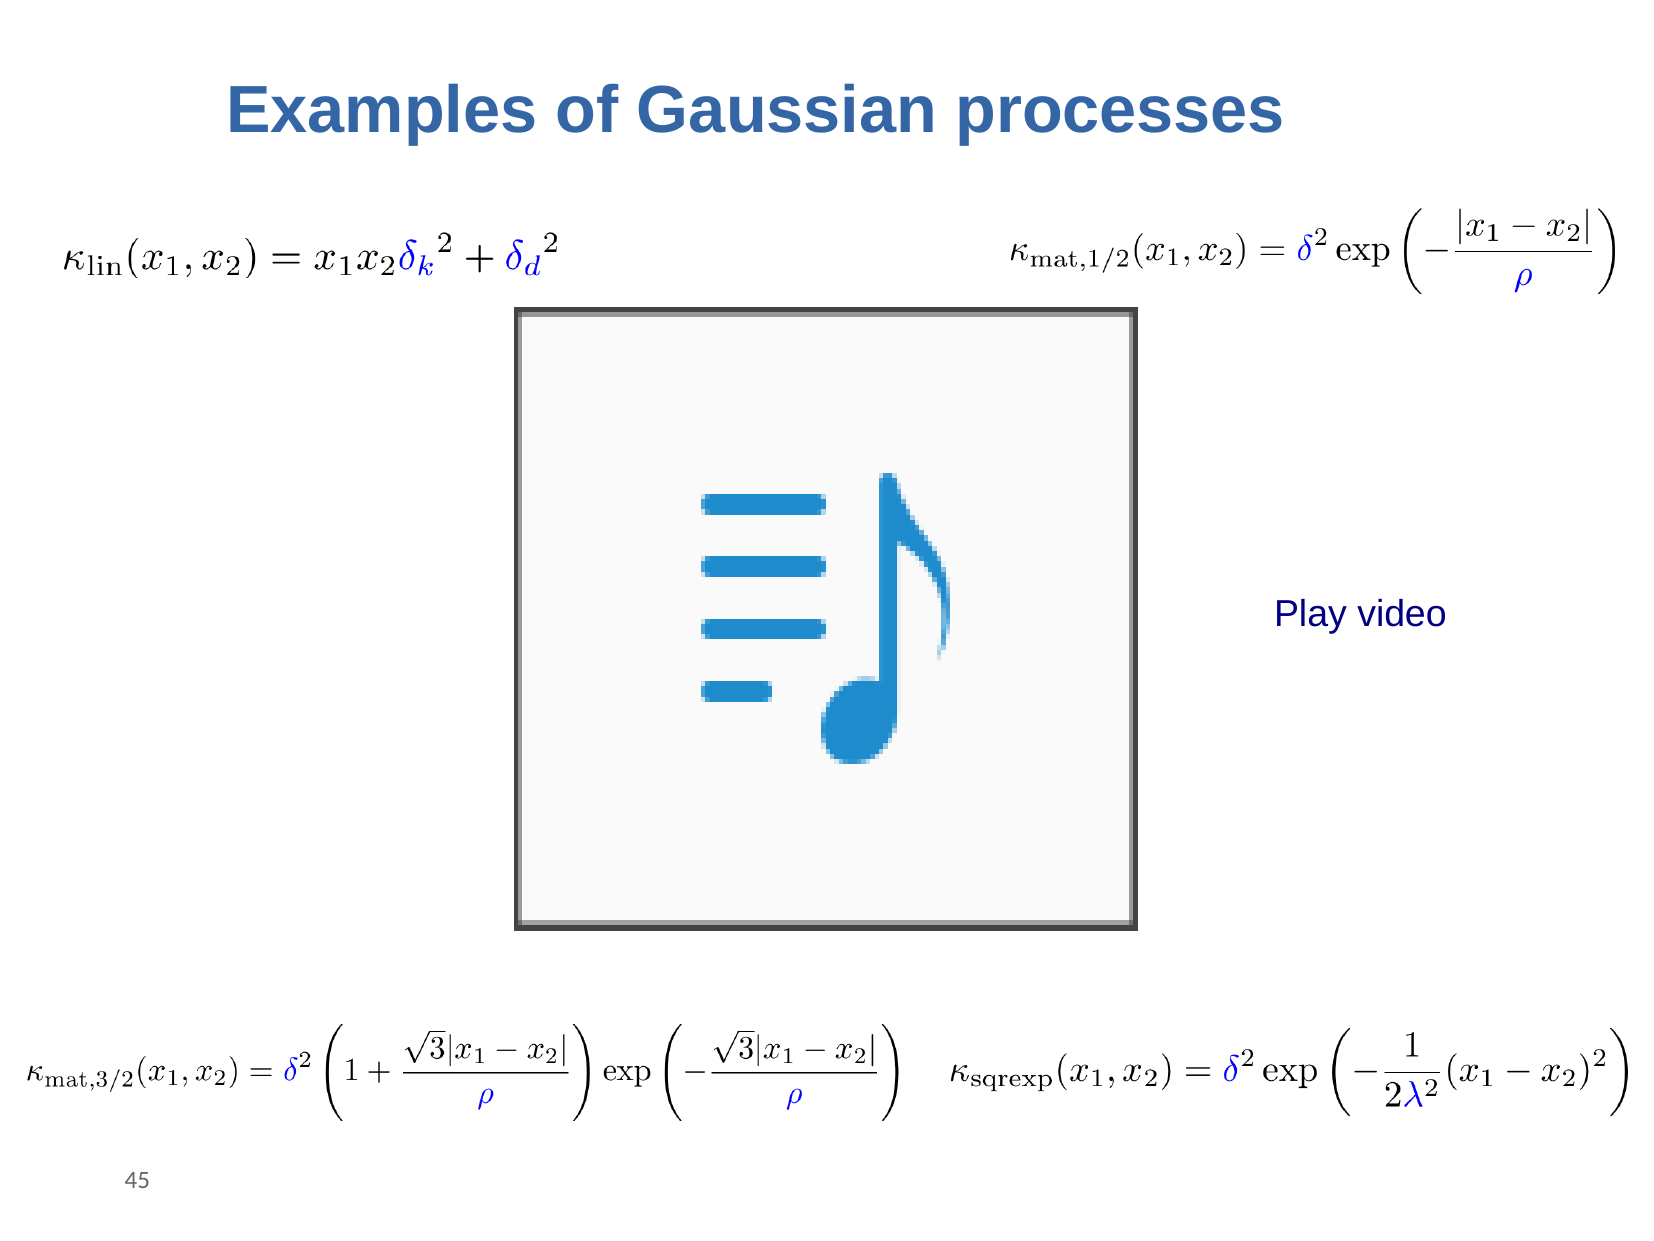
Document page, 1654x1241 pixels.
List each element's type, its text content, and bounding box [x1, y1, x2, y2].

title Examples of Gaussian processes [147, 5, 1365, 213]
picture [60, 228, 560, 278]
picture [23, 1019, 901, 1126]
picture [945, 1023, 1631, 1122]
picture [1005, 206, 1621, 301]
text_box Play video [1259, 585, 1531, 641]
text_box [513, 306, 1139, 932]
